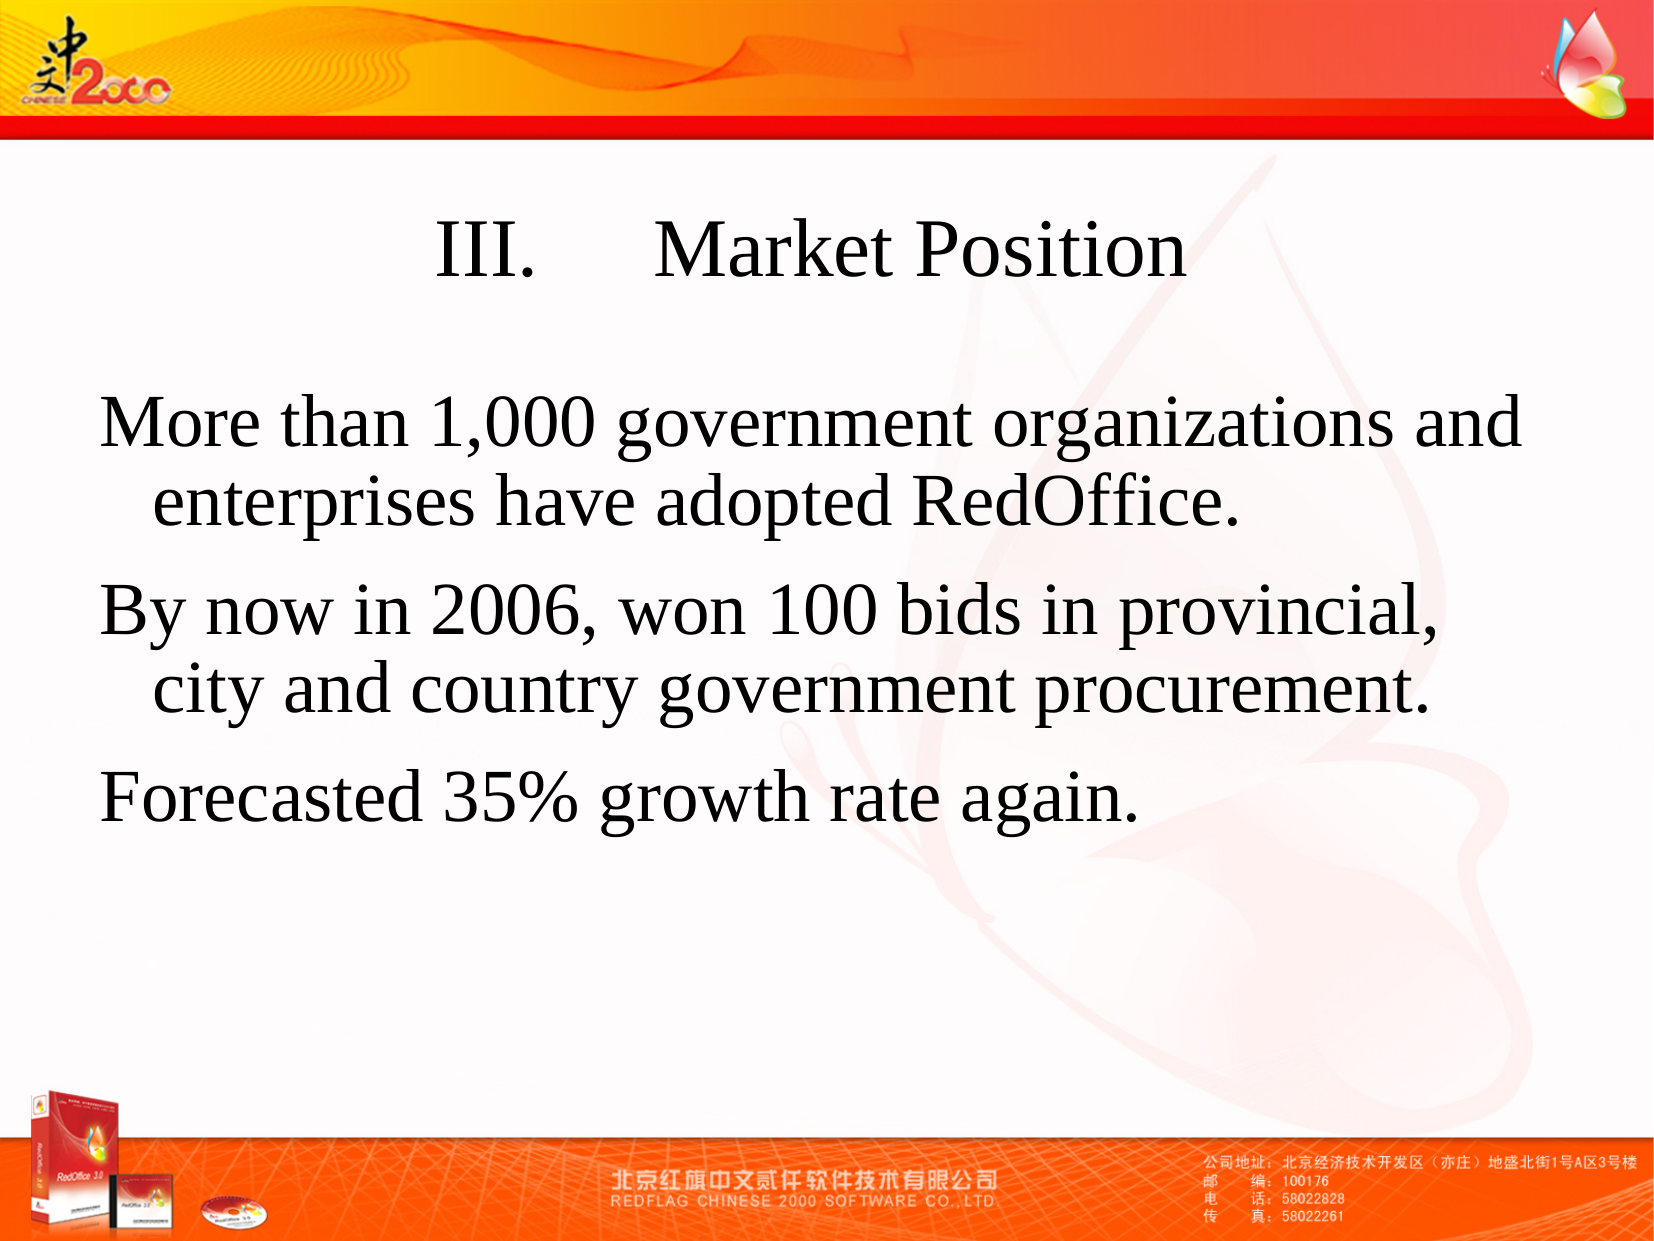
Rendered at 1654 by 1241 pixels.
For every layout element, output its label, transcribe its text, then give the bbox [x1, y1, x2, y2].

title III. Market Position [59, 203, 1548, 299]
list More than 1,000 government organizations and enterprises have adopted RedOffice. By now in 2006, won 100 bids in provincial, city and country government procurement. Forecasted 35% growth rate again. [82, 383, 1571, 1037]
picture [0, 0, 1654, 1241]
